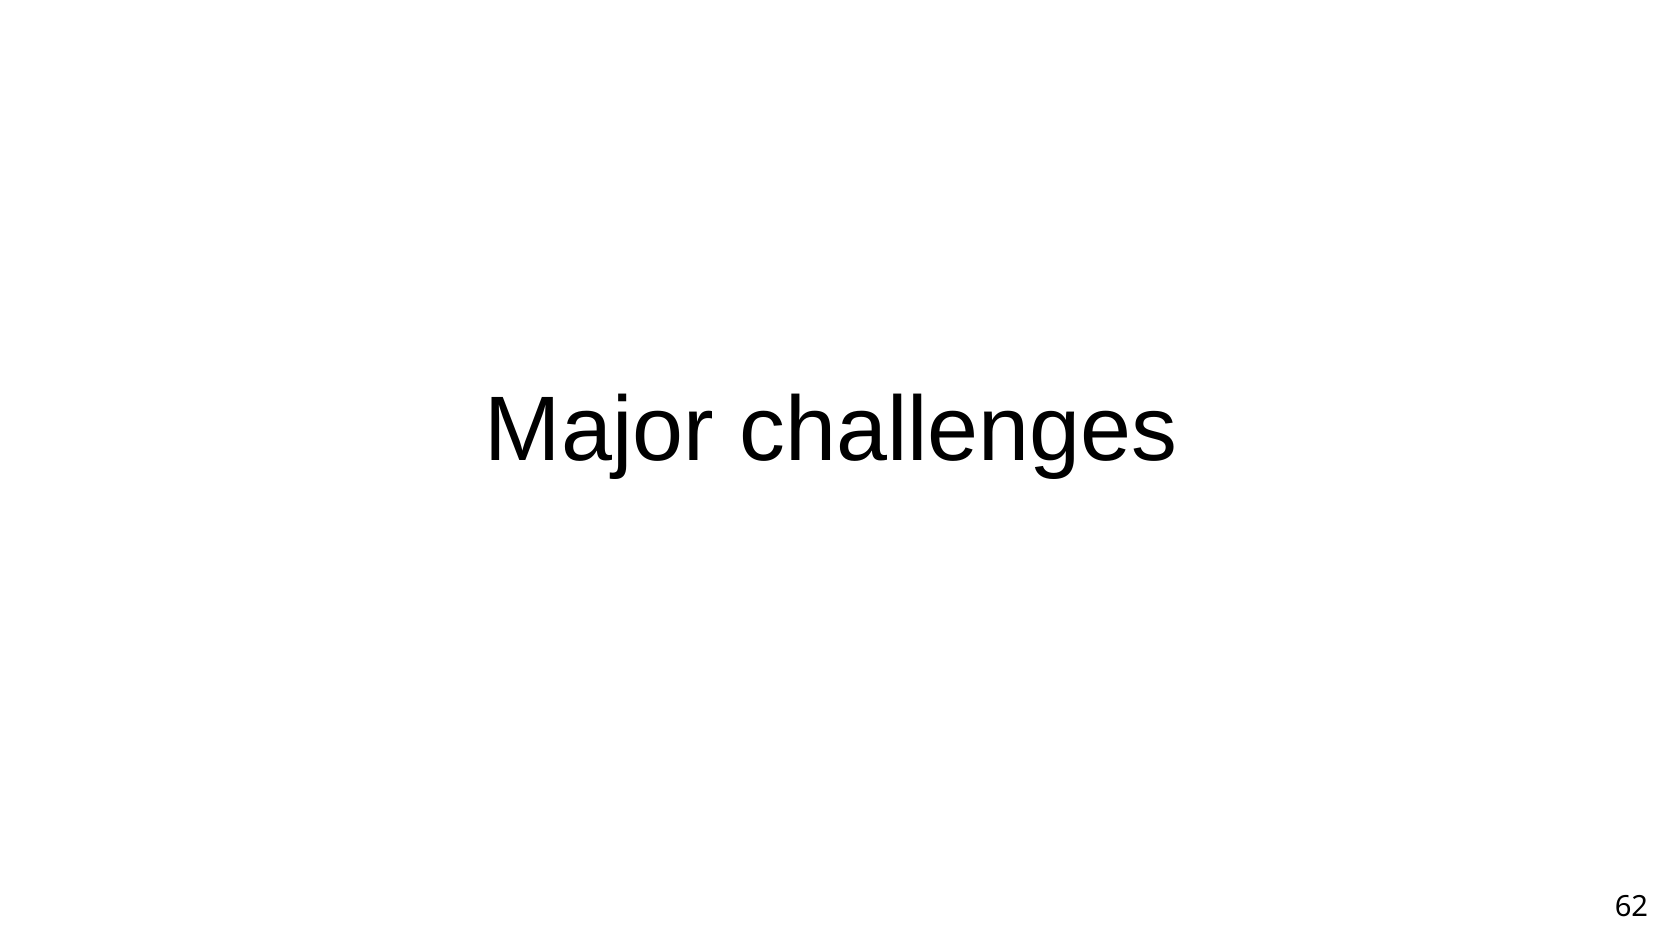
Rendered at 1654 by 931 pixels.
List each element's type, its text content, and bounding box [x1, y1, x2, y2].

title Major challenges [87, 350, 1576, 507]
